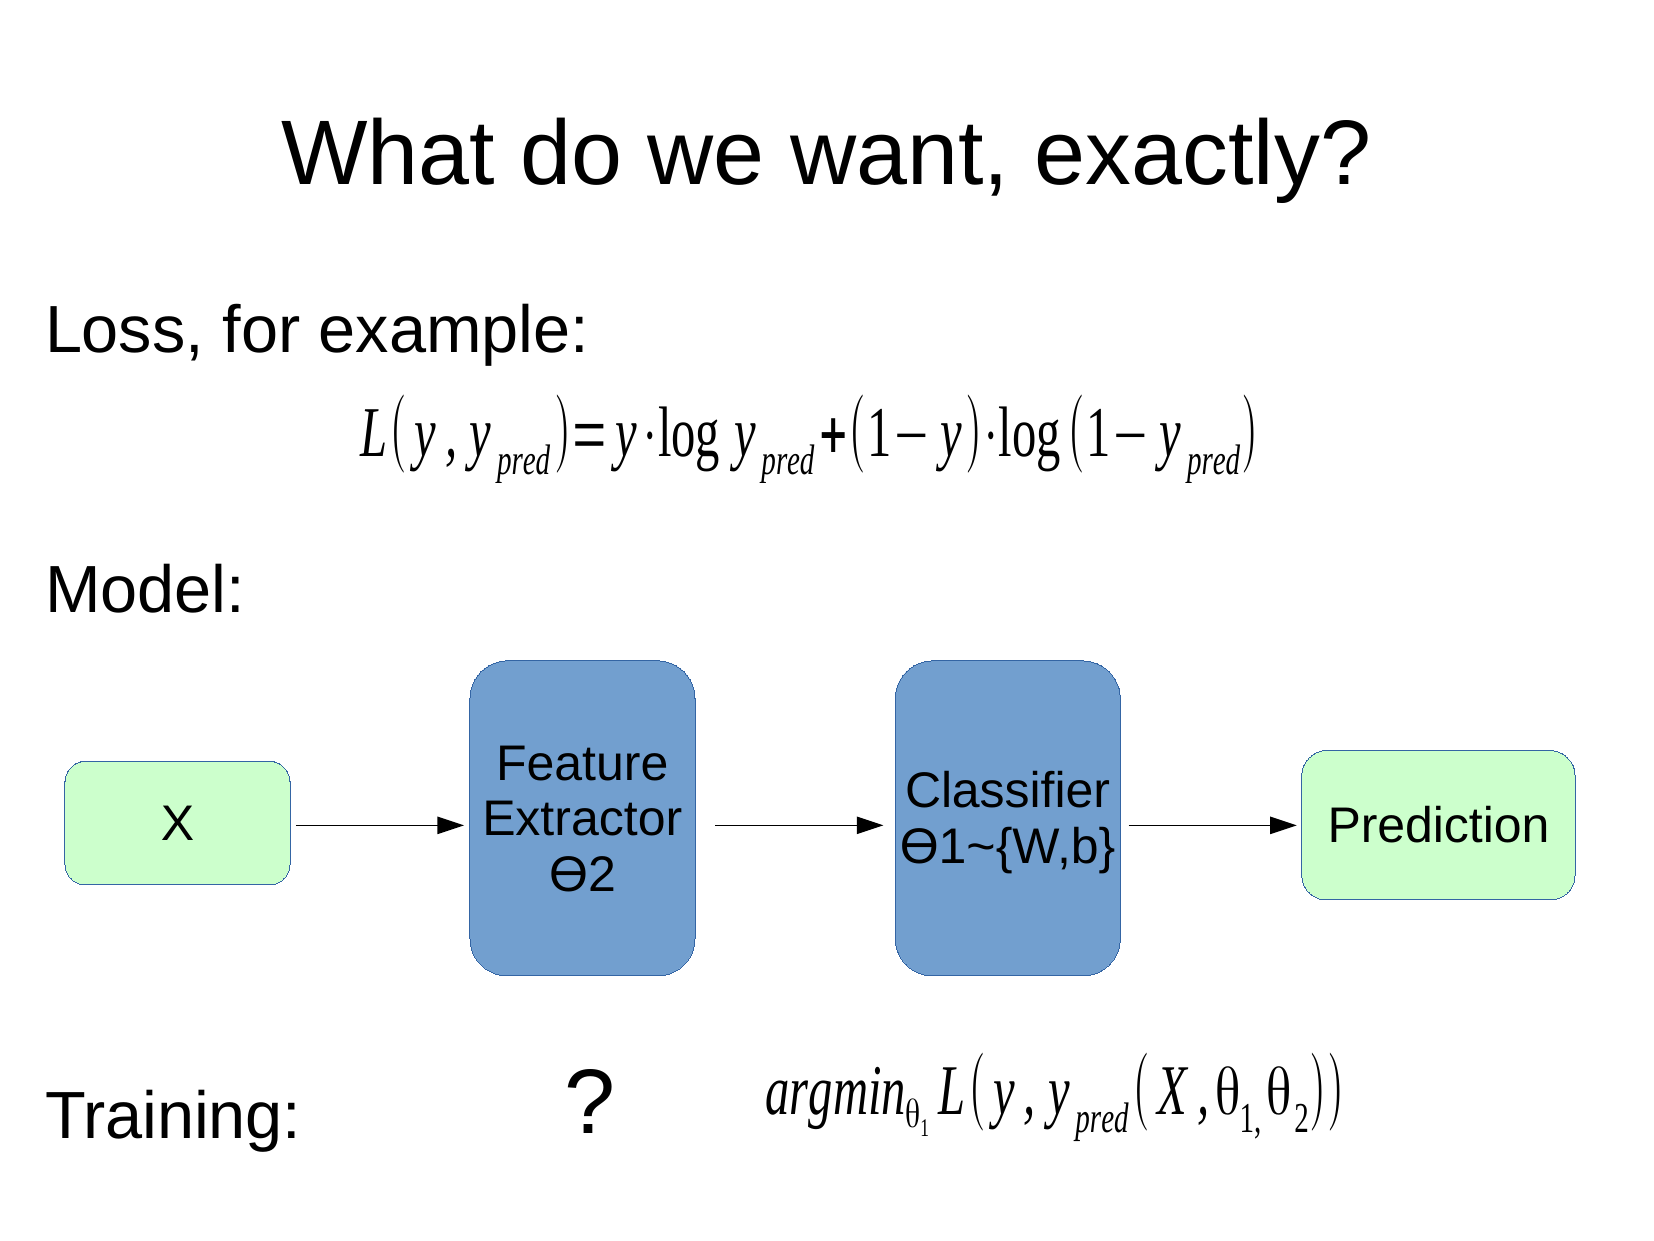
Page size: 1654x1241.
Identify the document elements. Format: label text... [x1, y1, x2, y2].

text_box Prediction [1301, 750, 1576, 900]
text_box ? [549, 1049, 631, 1153]
text_box X [64, 761, 291, 885]
text_box Model: [45, 537, 676, 641]
title What do we want, exactly? [82, 49, 1571, 257]
text_box Training: [45, 1077, 366, 1153]
chart [753, 1047, 1356, 1144]
text_box Loss, for example: [45, 278, 676, 381]
text_box Classifier Ɵ1~{W,b} [895, 660, 1121, 976]
text_box Feature Extractor Ɵ2 [469, 660, 696, 976]
chart [345, 390, 1270, 483]
